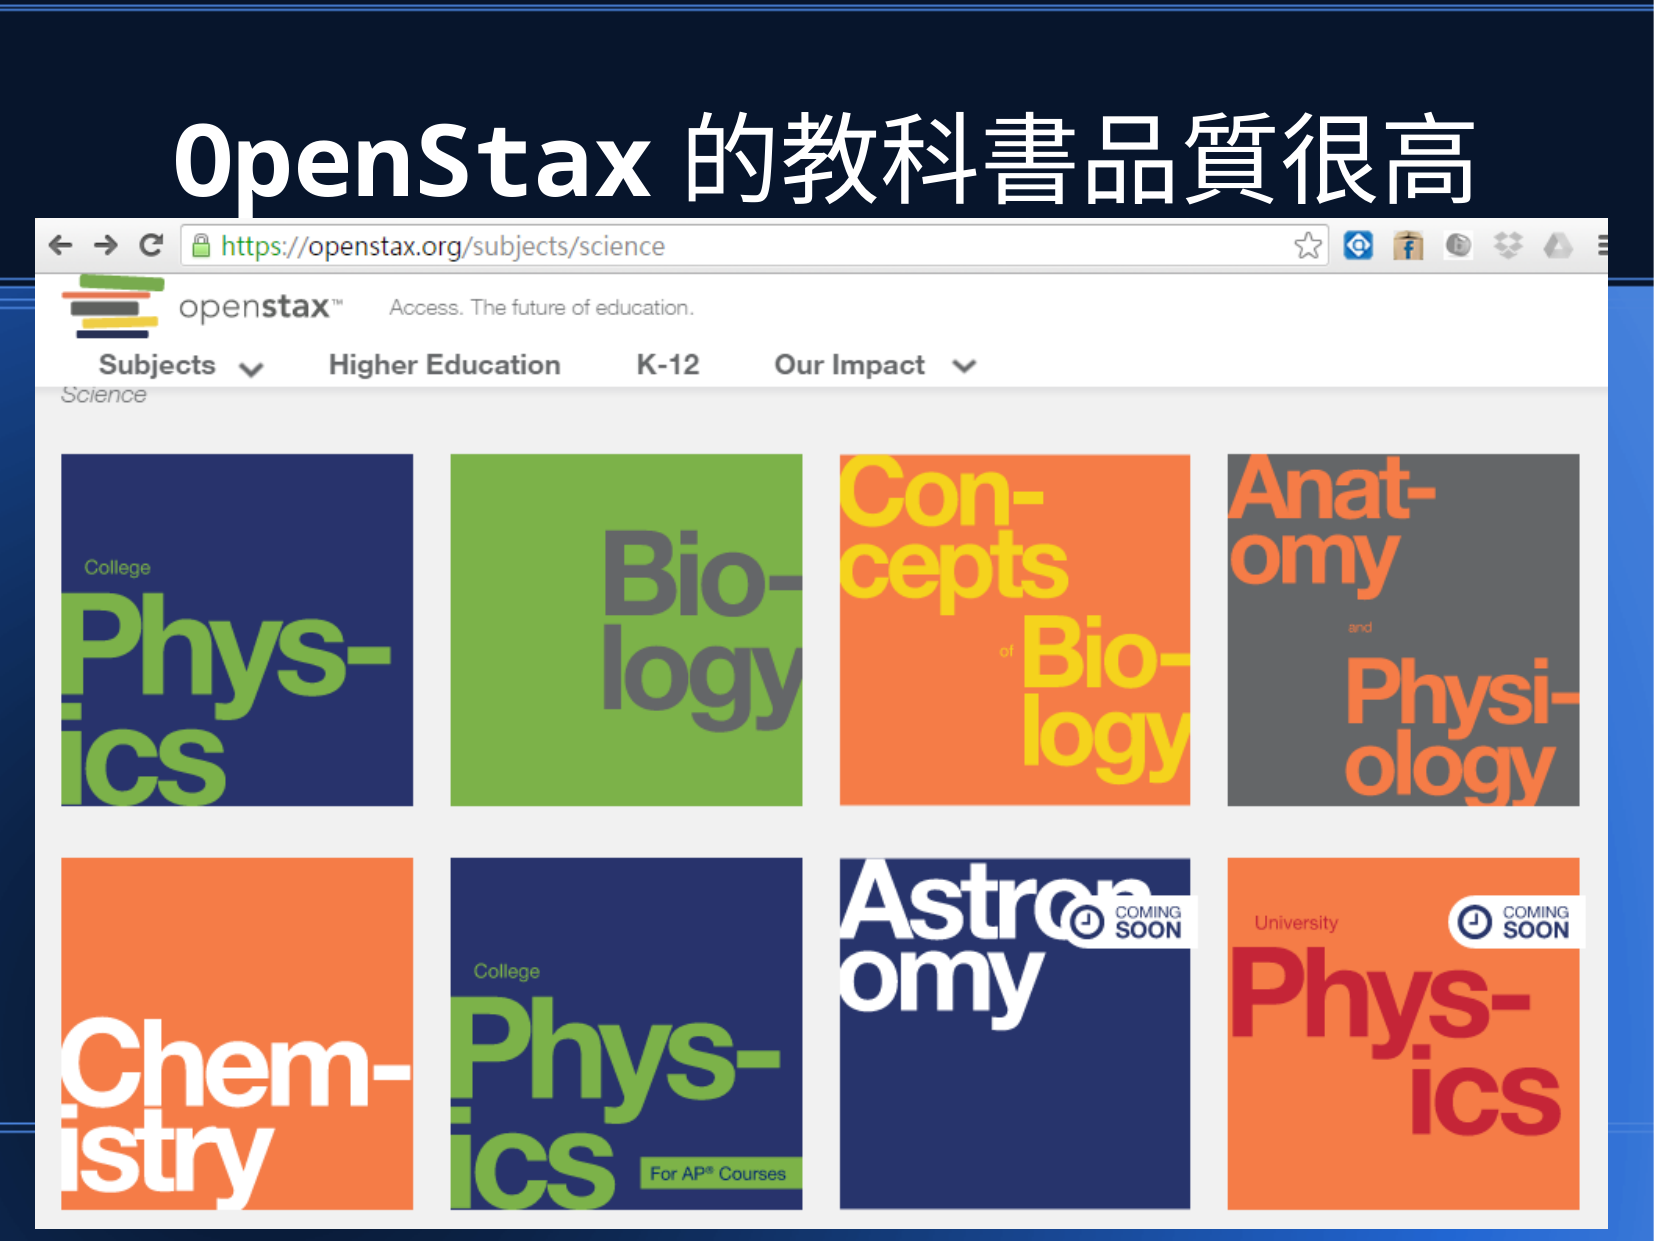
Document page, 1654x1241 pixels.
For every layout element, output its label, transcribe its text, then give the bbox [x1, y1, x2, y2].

title OpenStax的教科書品質很高 [82, 49, 1571, 218]
picture [0, 0, 1654, 1241]
